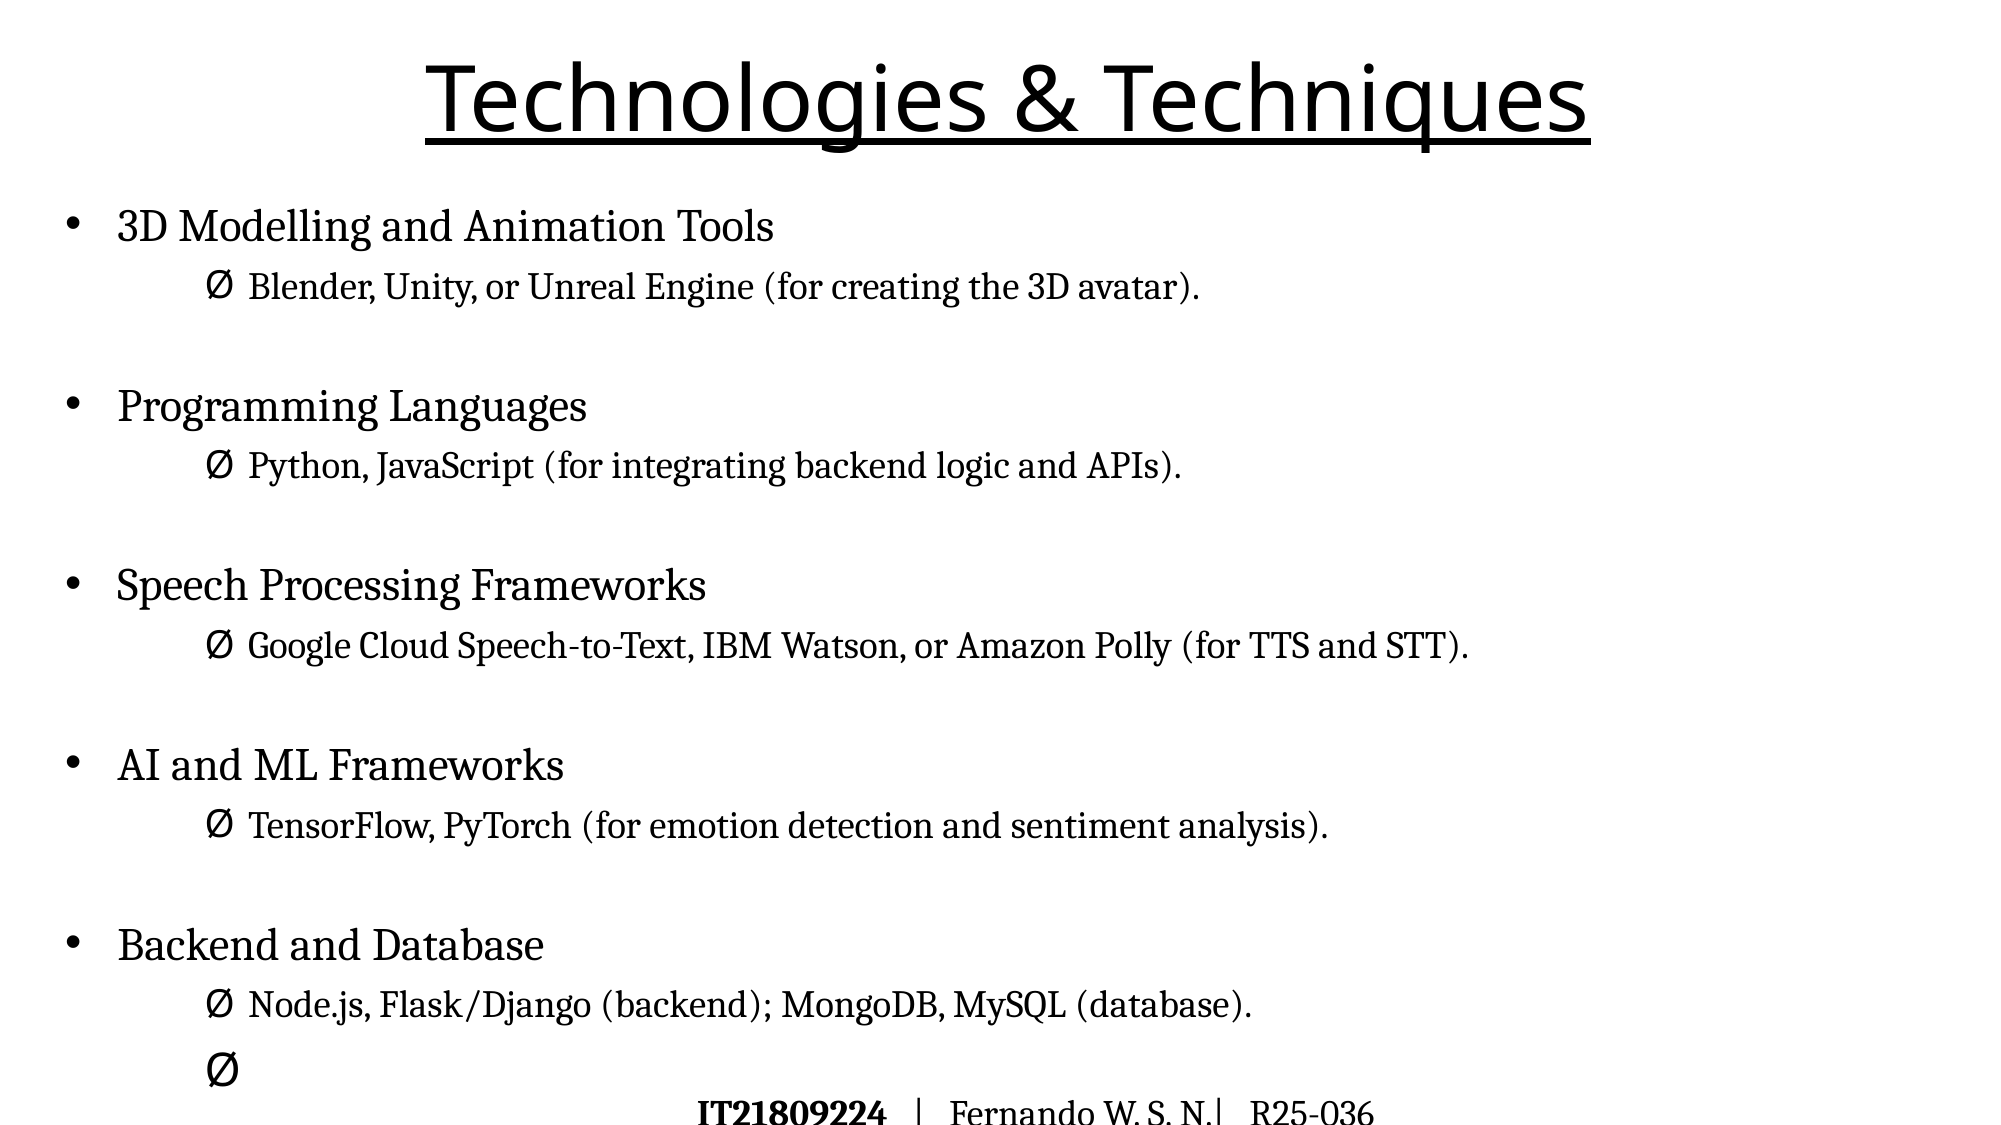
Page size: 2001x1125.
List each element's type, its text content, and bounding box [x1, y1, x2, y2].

title Technologies & Techniques [50, 29, 1967, 160]
list 3D Modelling and Animation Tools Blender, Unity, or Unreal Engine (for creating the 3D avatar). Programming Languages Python, JavaScript (for integrating backend logic and APIs). Speech Processing Frameworks Google Cloud Speech-to-Text, IBM Watson, or Amazon Polly (for TTS and STT). AI and ML Frameworks TensorFlow, PyTorch (for emotion detection and sentiment analysis). Backend and Database Node.js, Flask/Django (backend); MongoDB, MySQL (database). [50, 187, 1588, 1038]
text_box IT21809224 | Fernando W. S. N.| R25-036 [682, 1081, 1800, 1125]
